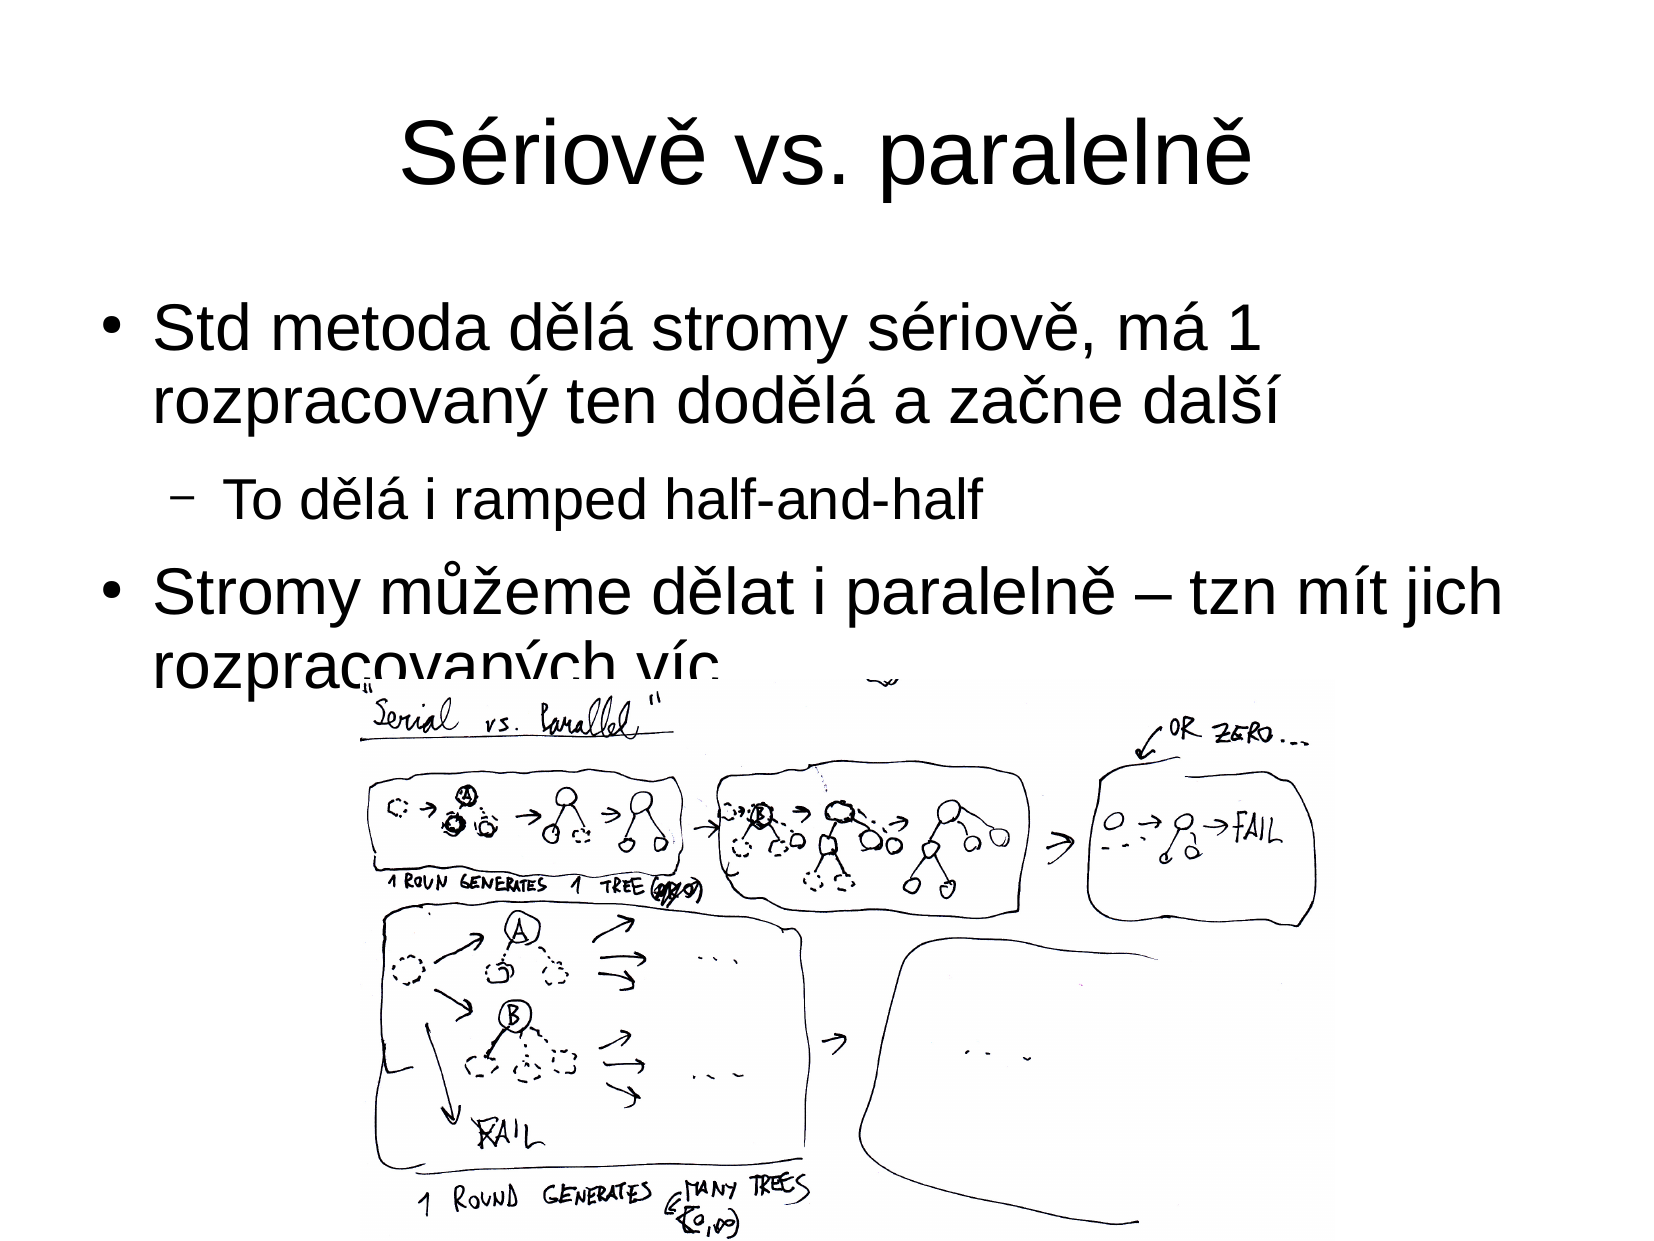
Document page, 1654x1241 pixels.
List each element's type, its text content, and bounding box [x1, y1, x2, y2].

list Std metoda dělá stromy sériově, má 1 rozpracovaný ten dodělá a začne další To dělá i ramped half-and-half Stromy můžeme dělat i paralelně – tzn mít jich rozpracovaných víc [82, 290, 1538, 706]
picture [360, 679, 1335, 1241]
title Sériově vs. paralelně [82, 49, 1571, 257]
